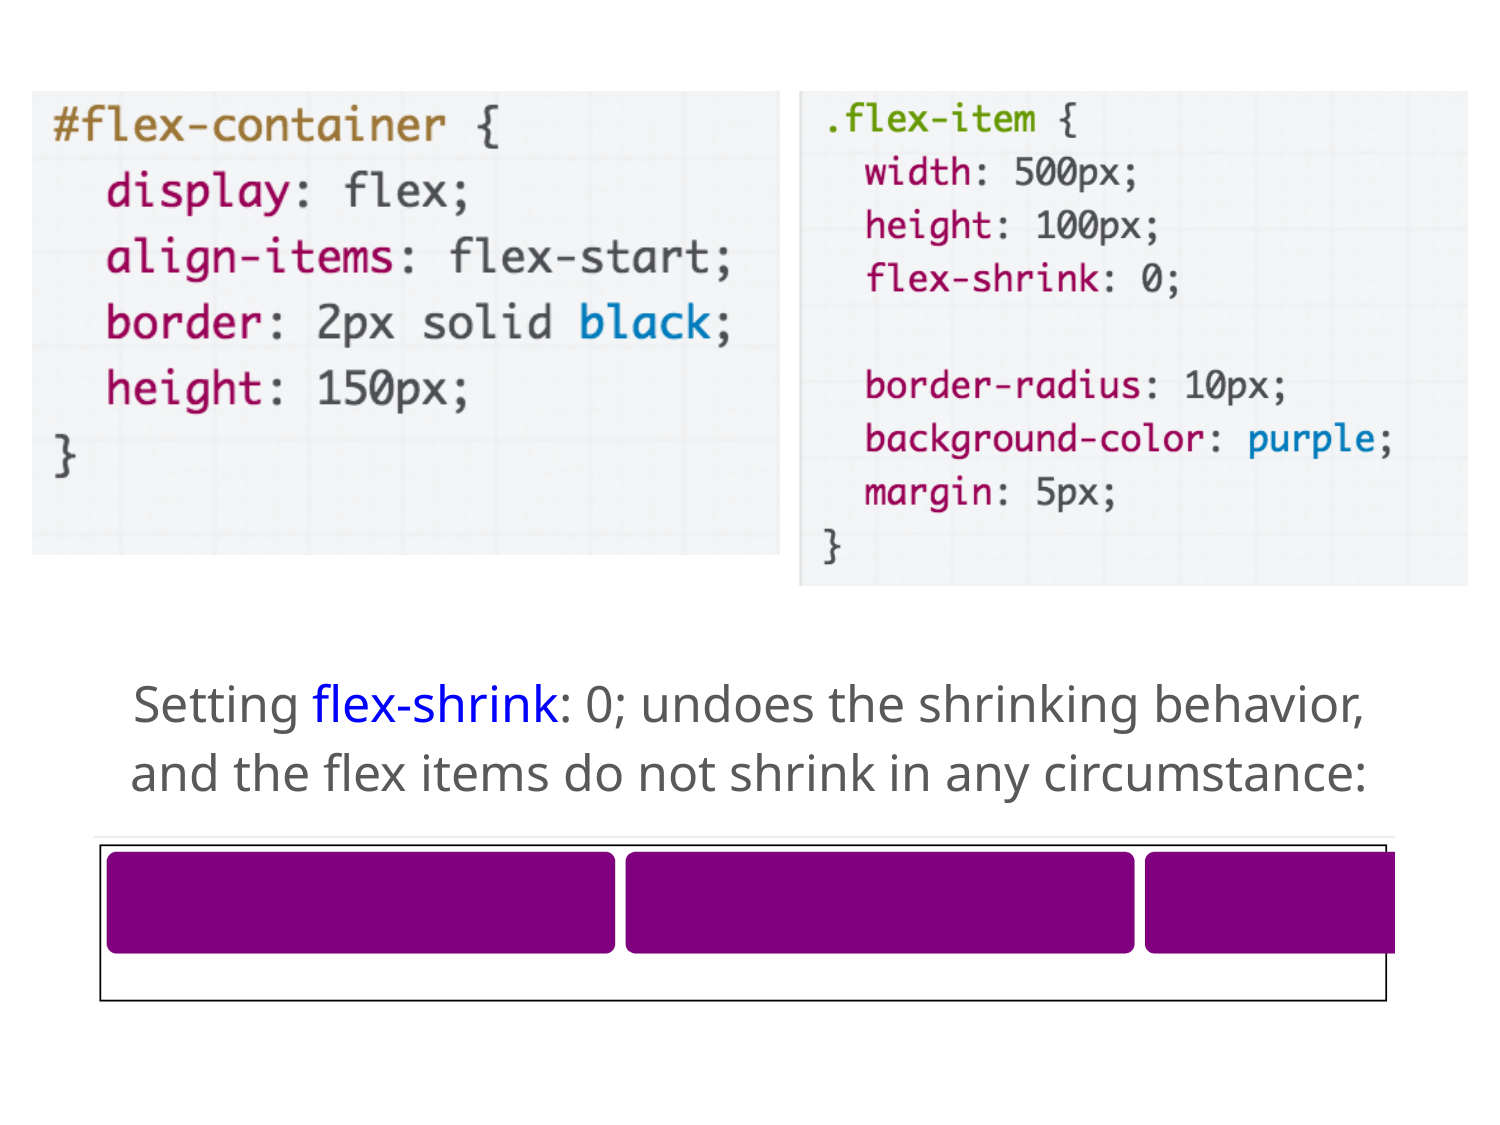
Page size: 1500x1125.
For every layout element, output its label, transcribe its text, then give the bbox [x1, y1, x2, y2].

picture [94, 836, 1395, 1028]
picture [797, 91, 1468, 586]
picture [32, 91, 780, 555]
list Setting flex-shrink: 0; undoes the shrinking behavior, and the flex items do not shrink in any circumstance: [87, 648, 1413, 748]
